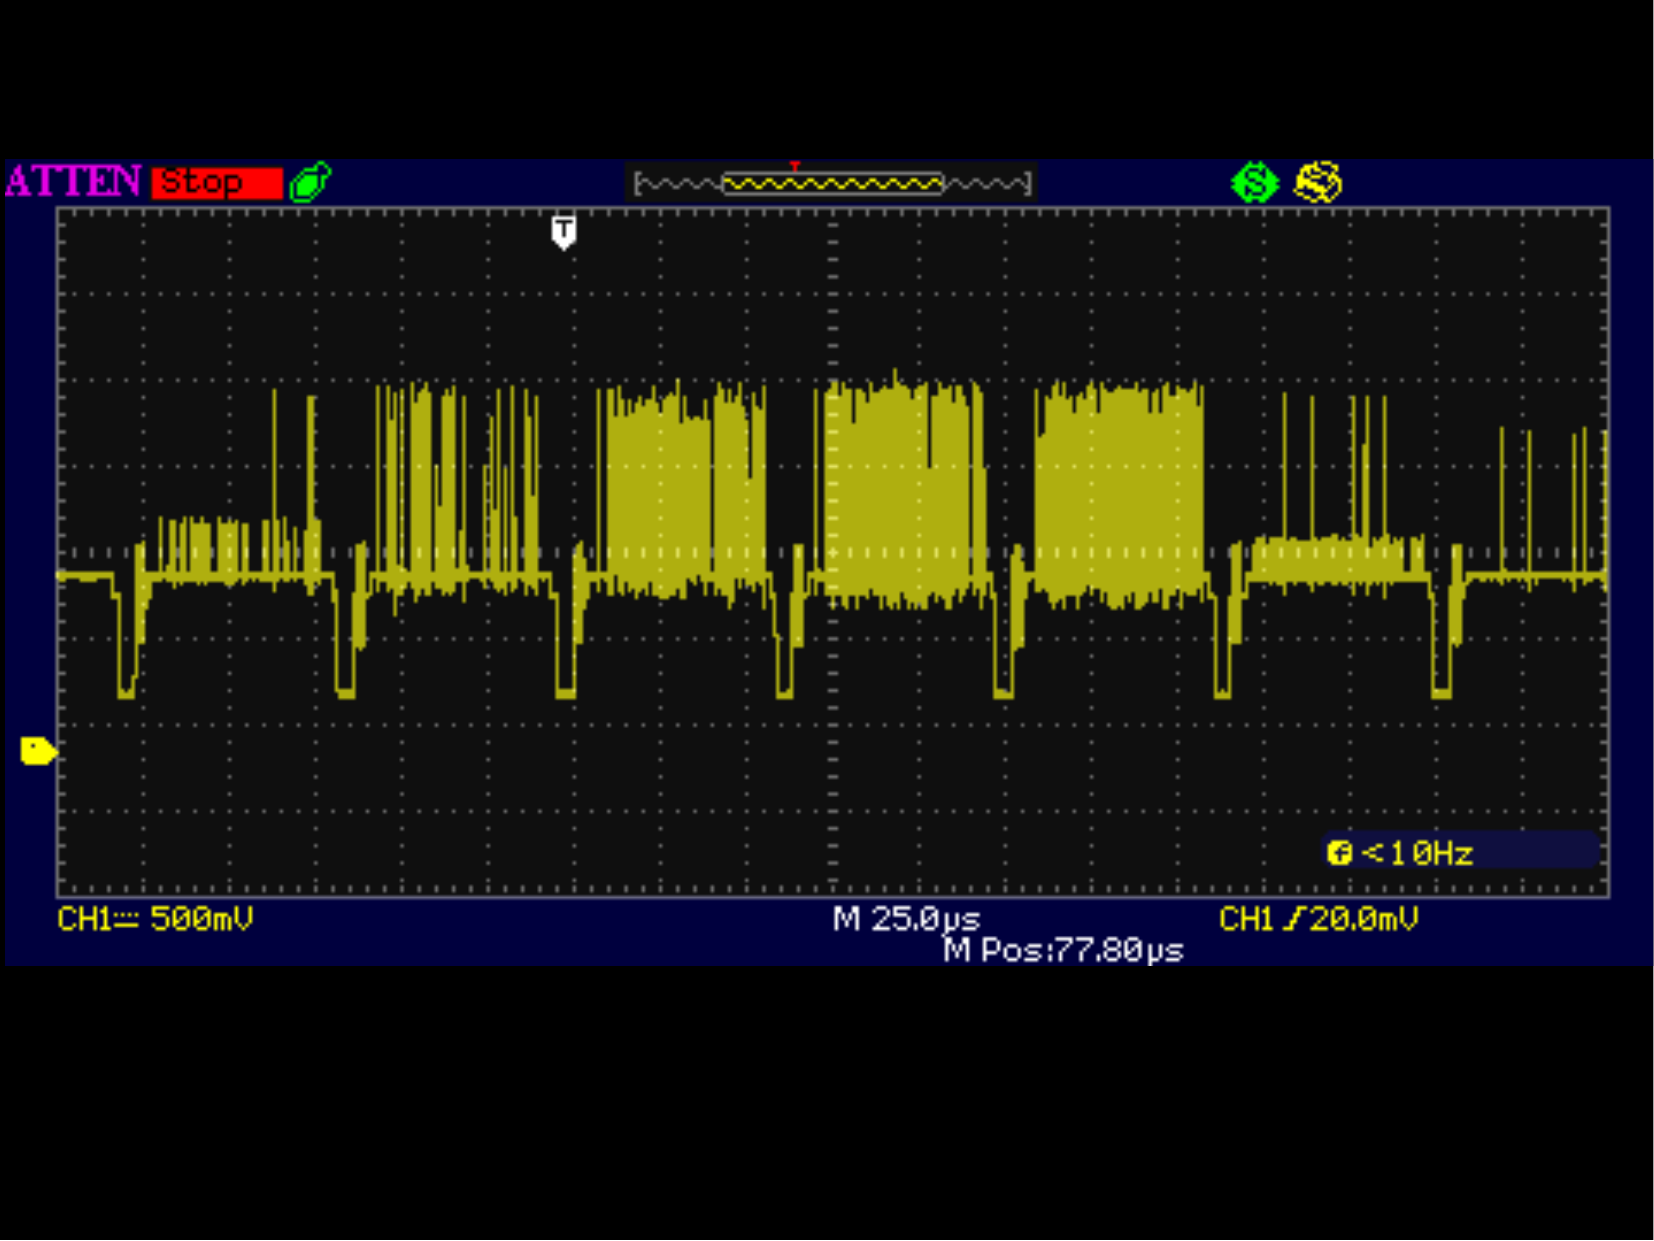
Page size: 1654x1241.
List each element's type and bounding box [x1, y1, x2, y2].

picture [5, 159, 1654, 966]
